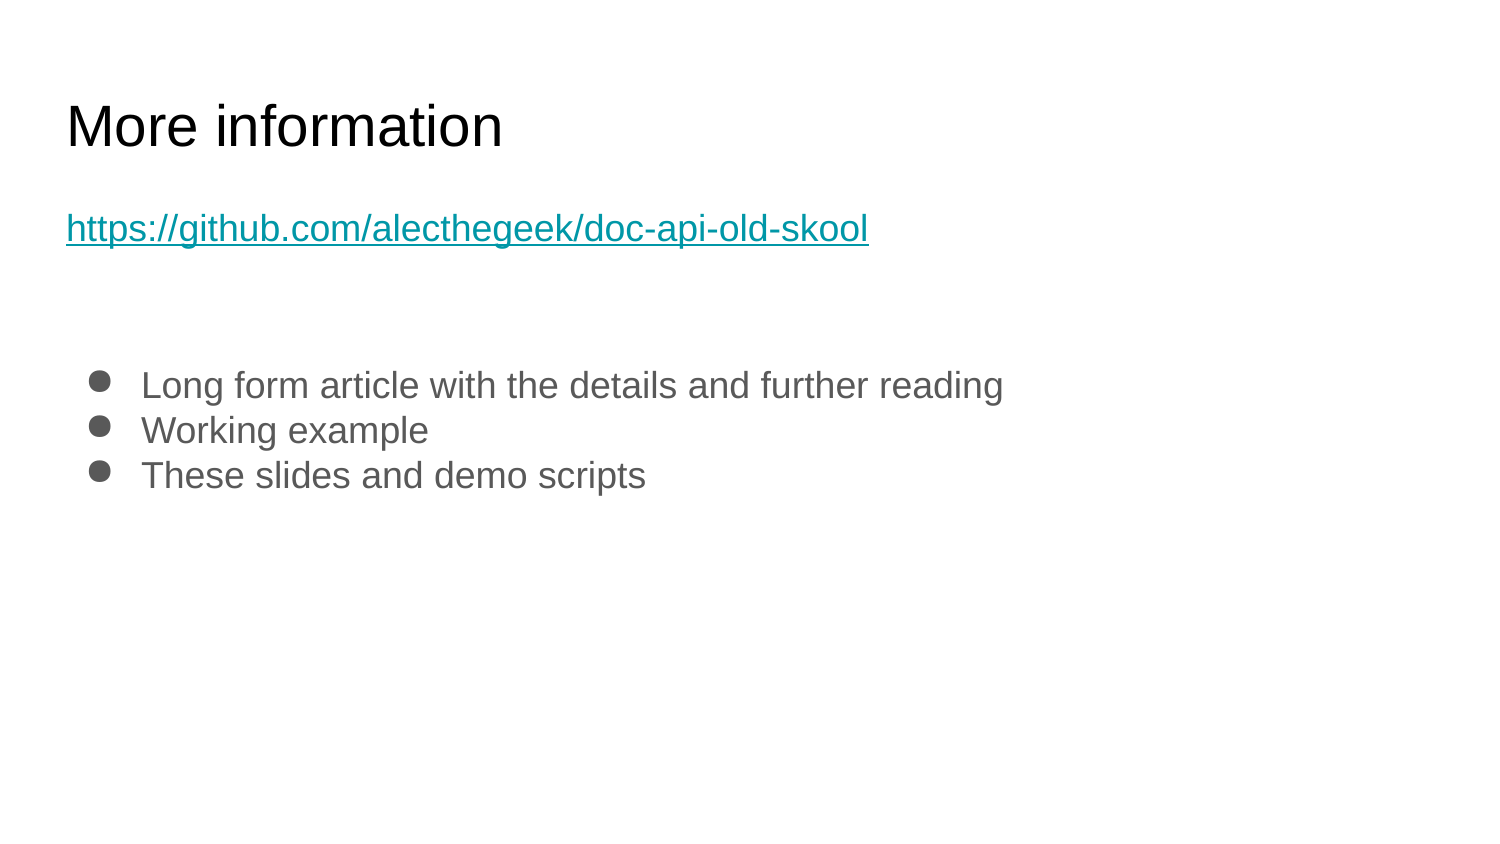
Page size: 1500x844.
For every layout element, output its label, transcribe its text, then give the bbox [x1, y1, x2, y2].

list https://github.com/alecthegeek/doc-api-old-skool Long form article with the details and further reading Working example These slides and demo scripts [51, 189, 1449, 750]
title More information [51, 72, 1449, 167]
